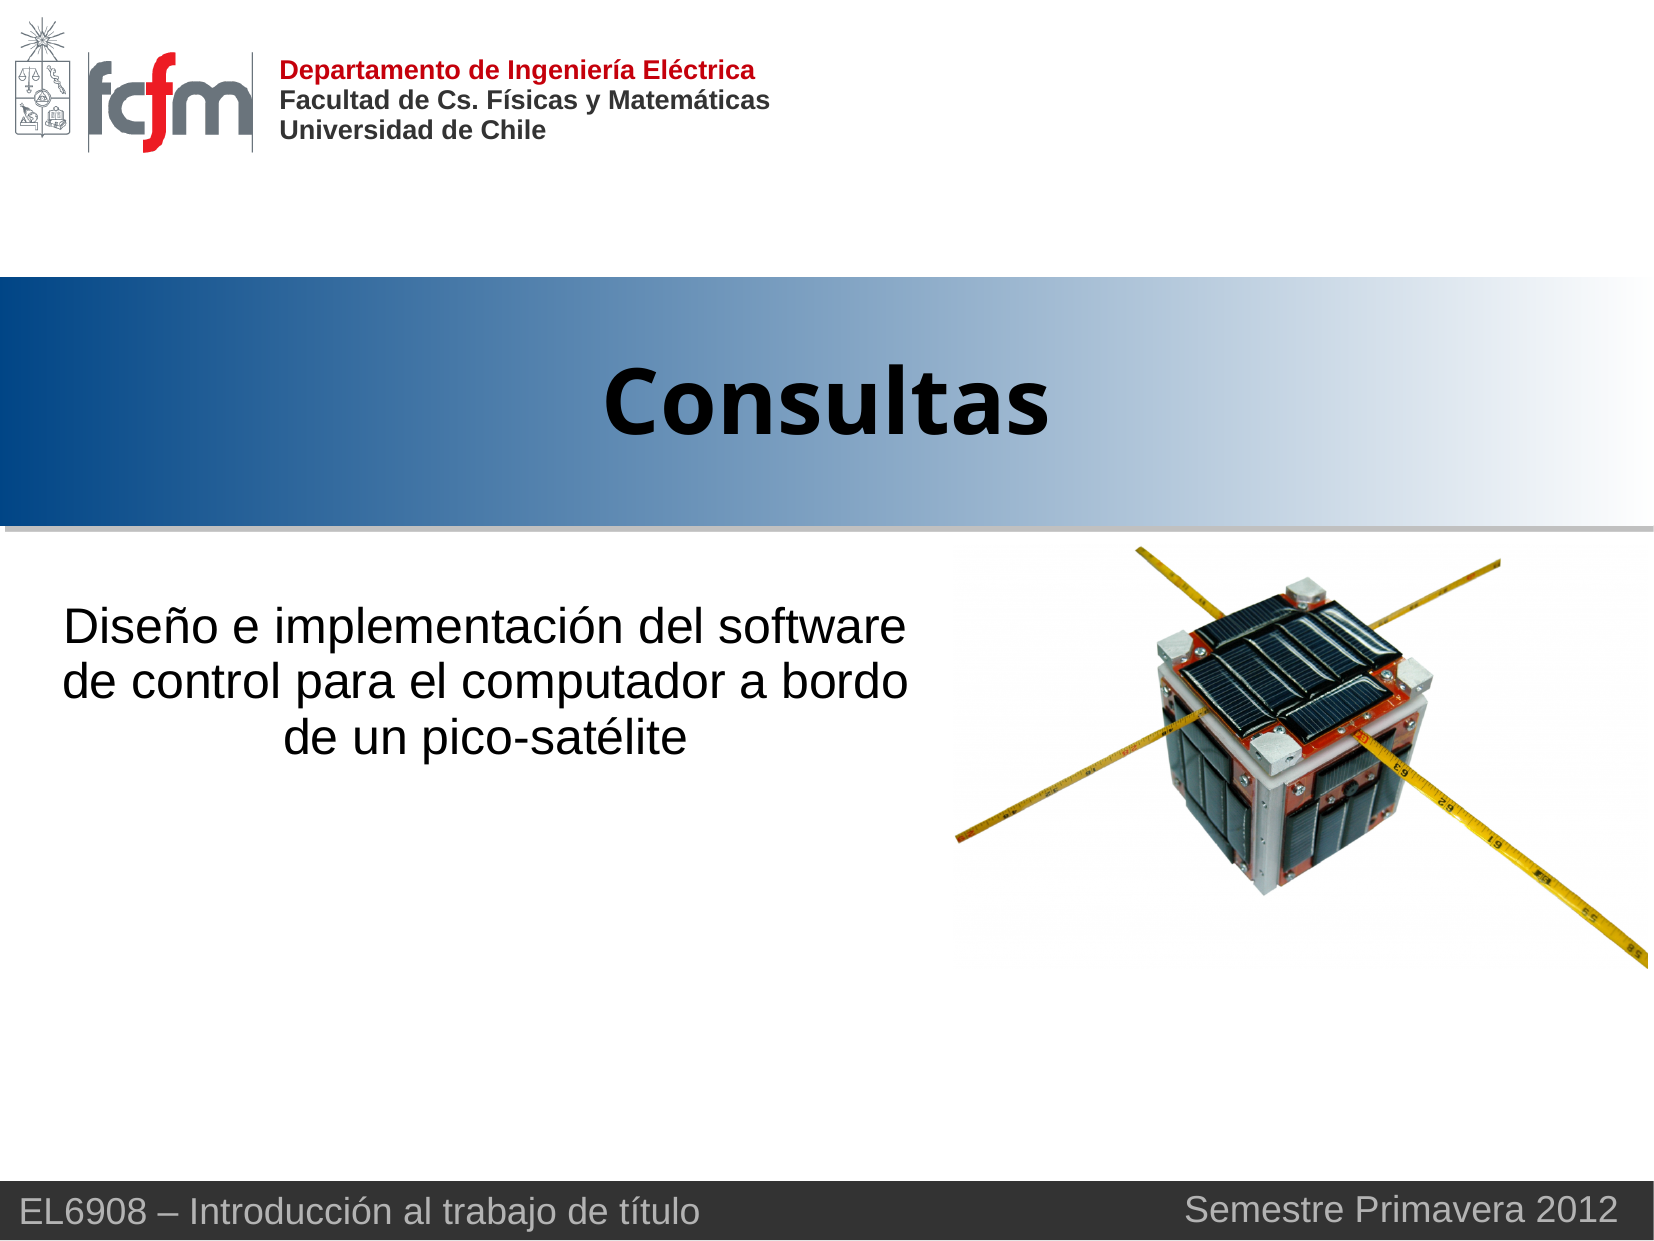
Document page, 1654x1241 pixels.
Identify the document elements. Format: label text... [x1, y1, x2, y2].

text_box Diseño e implementación del software de control para el computador a bordo de un pico-satélite [47, 590, 945, 945]
text_box Departamento de Ingeniería Eléctrica Facultad de Cs. Físicas y Matemáticas Universidad de Chile [264, 47, 786, 153]
picture [0, 0, 272, 177]
text_box Semestre Primavera 2012 [1169, 1181, 1634, 1238]
text_box EL6908 – Introducción al trabajo de título [3, 1183, 716, 1241]
title Consultas [82, 295, 1571, 503]
picture [953, 543, 1648, 969]
